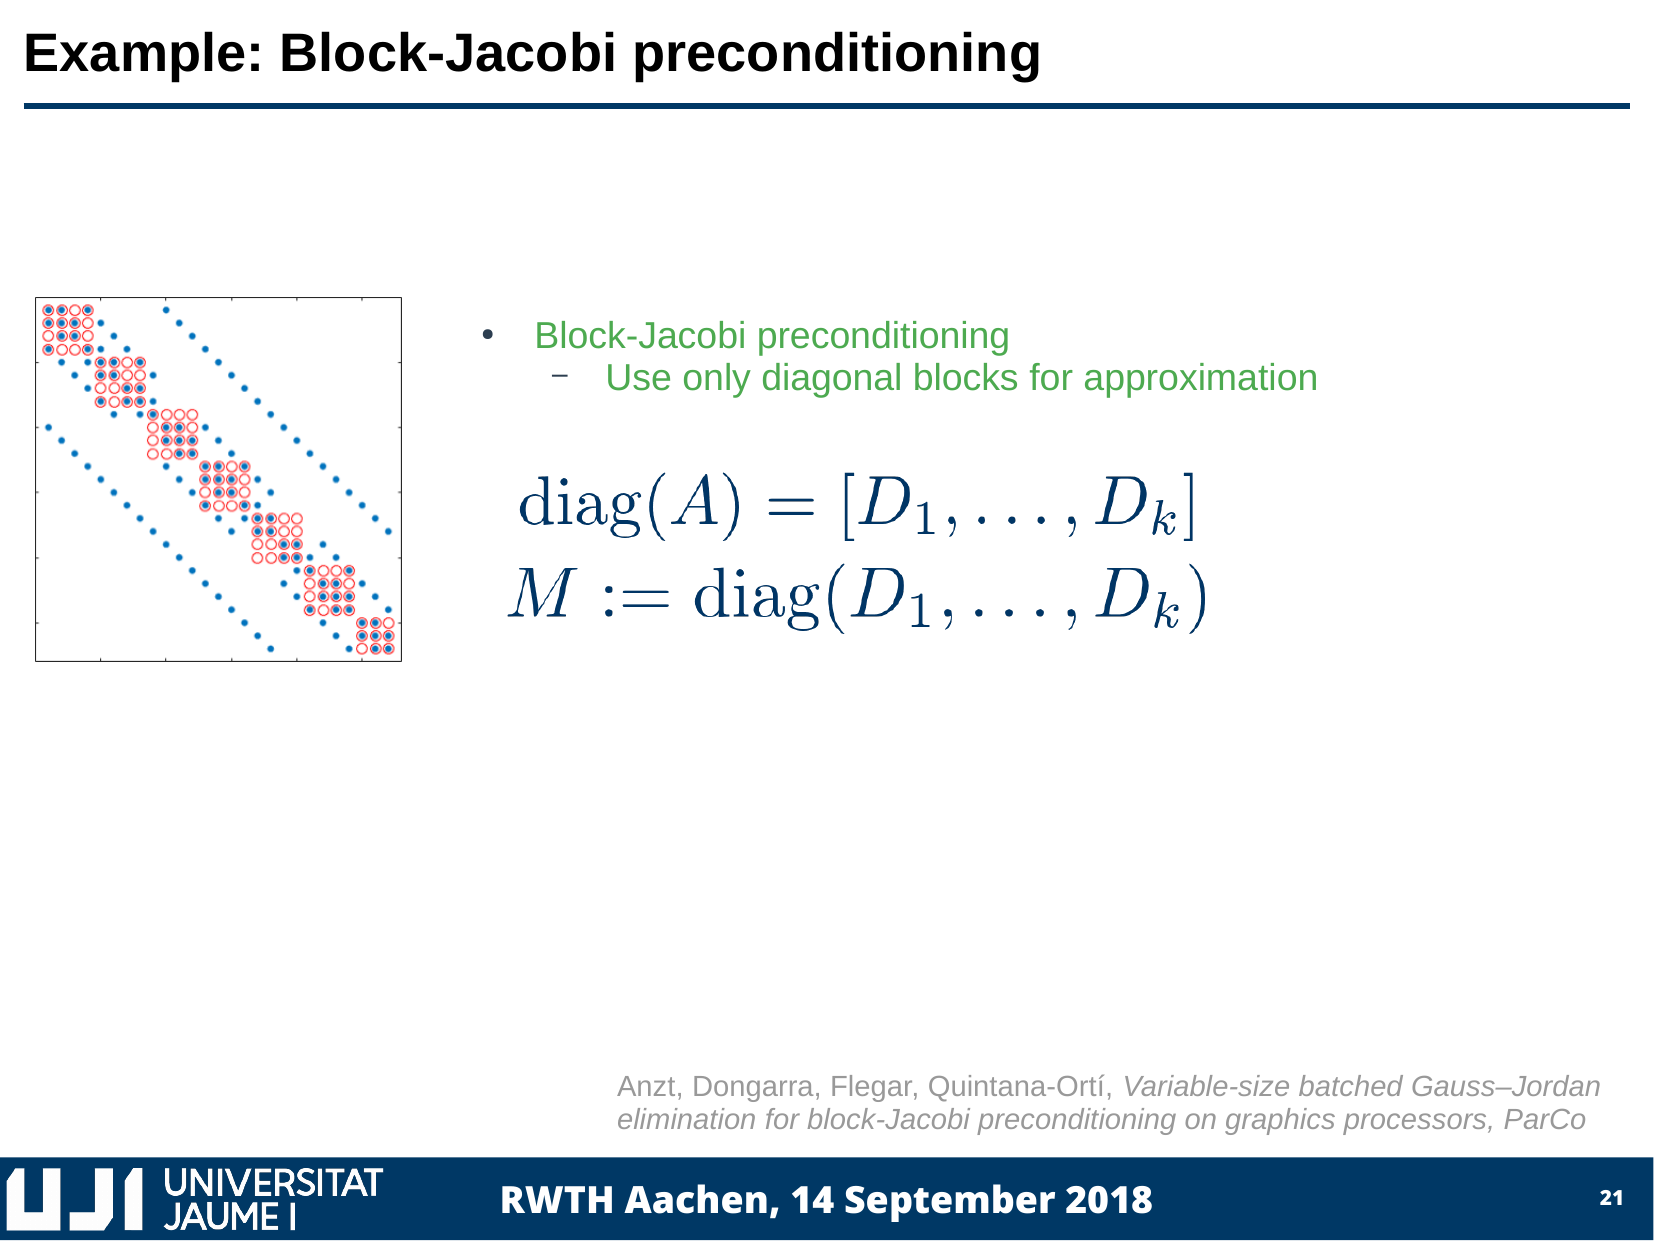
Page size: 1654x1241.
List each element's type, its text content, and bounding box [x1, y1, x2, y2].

picture [35, 297, 402, 662]
title Example: Block-Jacobi preconditioning [23, 0, 1630, 107]
text_box Block-Jacobi preconditioning Use only diagonal blocks for approximation [448, 307, 1424, 414]
picture [507, 563, 1205, 634]
picture [519, 472, 1193, 541]
picture [0, 1158, 390, 1241]
text_box Anzt, Dongarra, Flegar, Quintana-Ortí, Variable-size batched Gauss–Jordan elimination for block-Jacobi preconditioning on graphics processors, ParCo [602, 1063, 1643, 1144]
